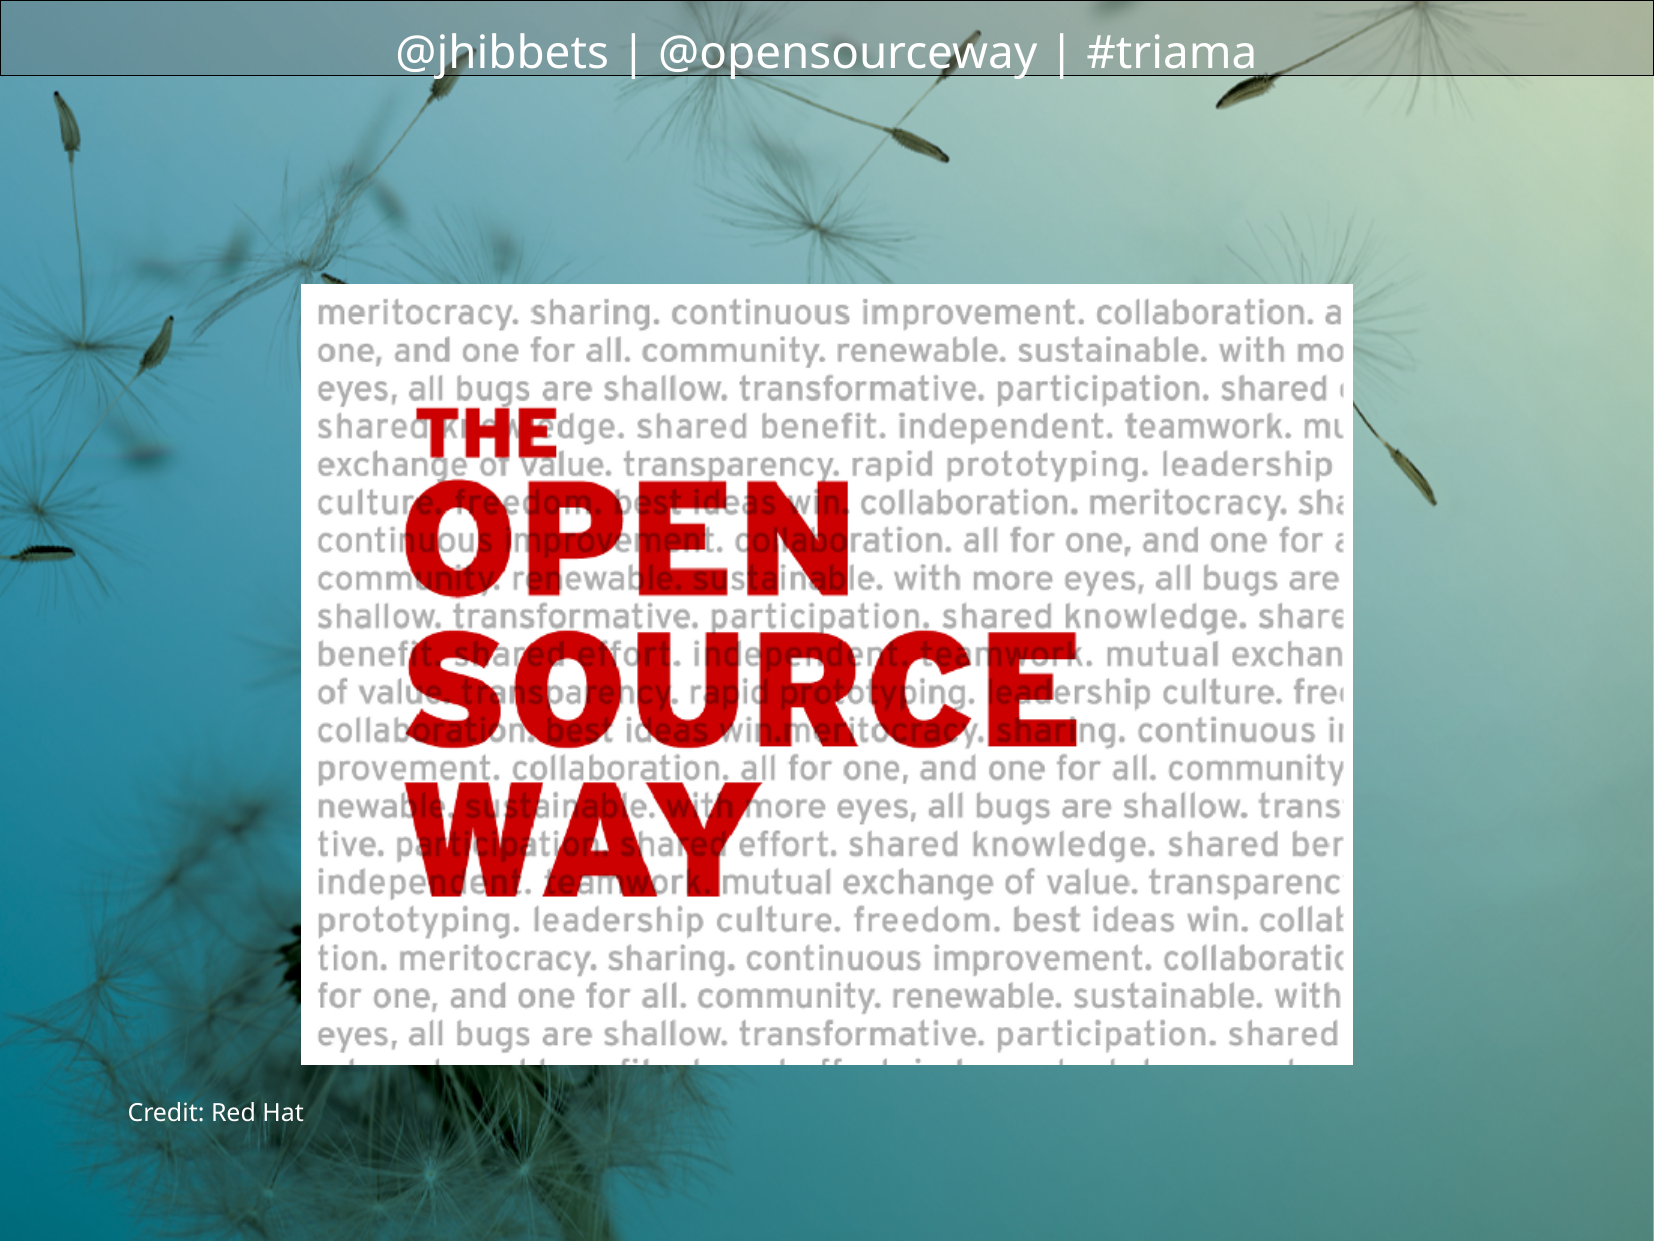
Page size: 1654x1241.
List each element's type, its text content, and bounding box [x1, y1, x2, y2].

picture [0, 76, 1654, 1241]
text_box Credit: Red Hat [112, 1087, 325, 1128]
